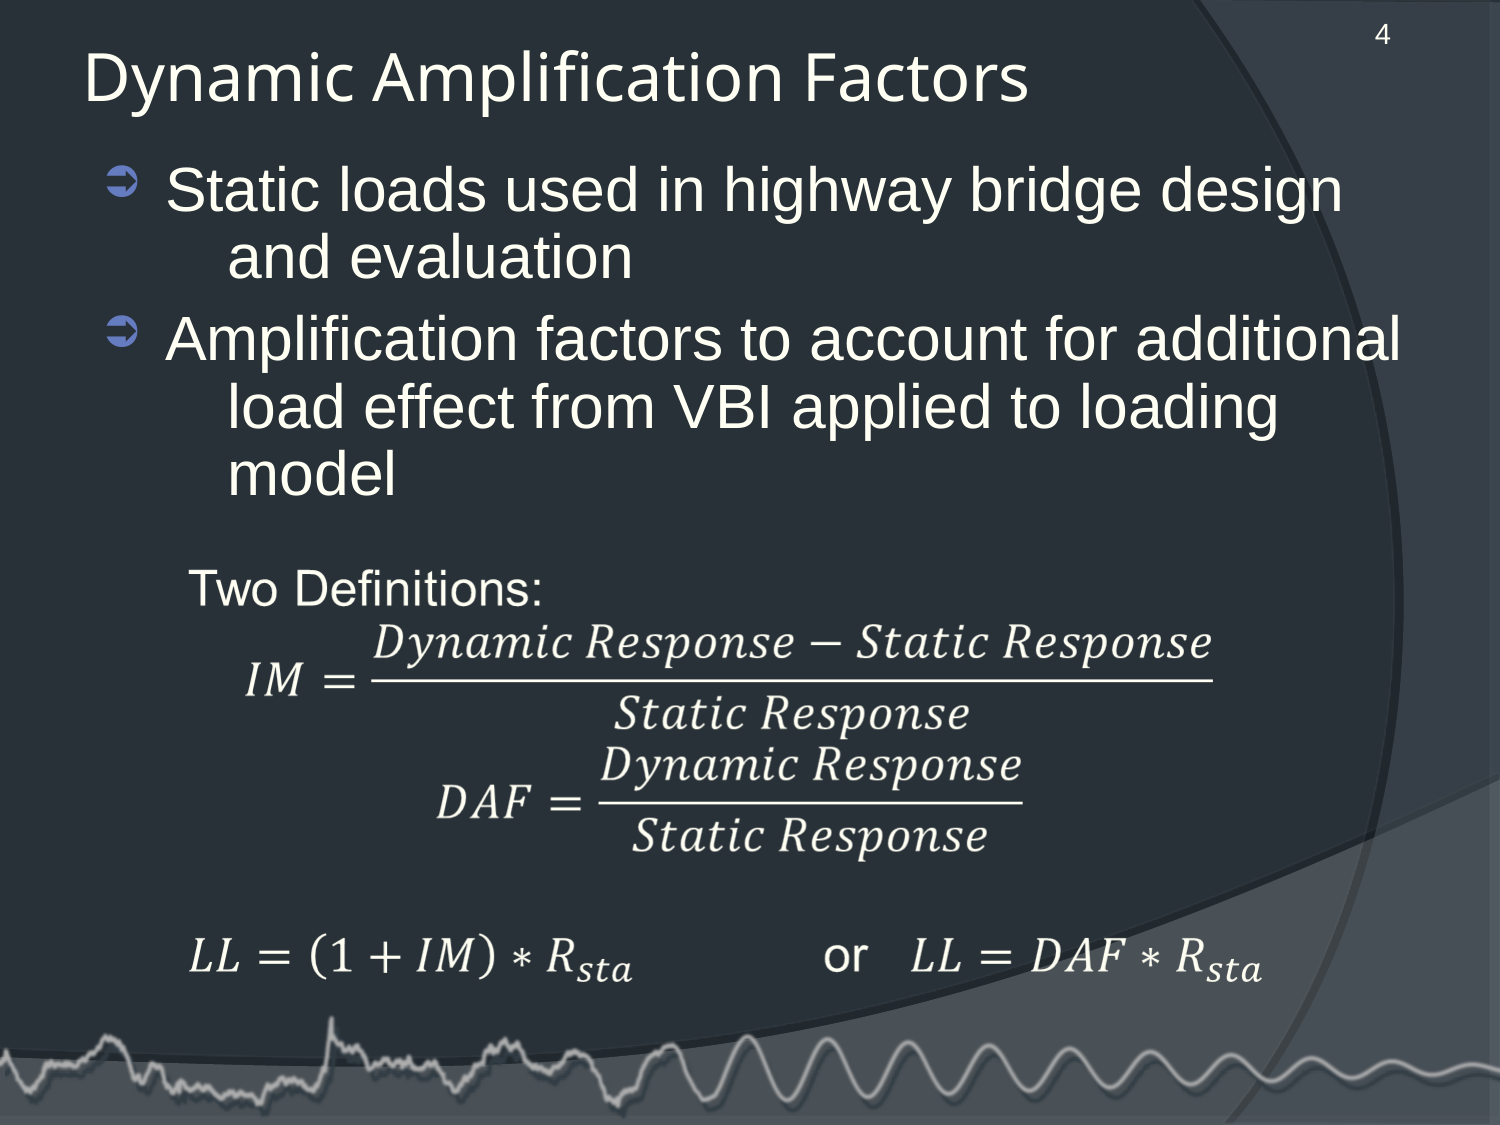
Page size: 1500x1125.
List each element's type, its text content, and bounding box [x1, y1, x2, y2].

picture [0, 542, 1500, 1125]
title Dynamic Amplification Factors [75, 24, 1426, 125]
text_box <number> [1374, 0, 1500, 60]
list Static loads used in highway bridge design and evaluation Amplification factors to account for additional load effect from VBI applied to loading model [75, 149, 1426, 1005]
